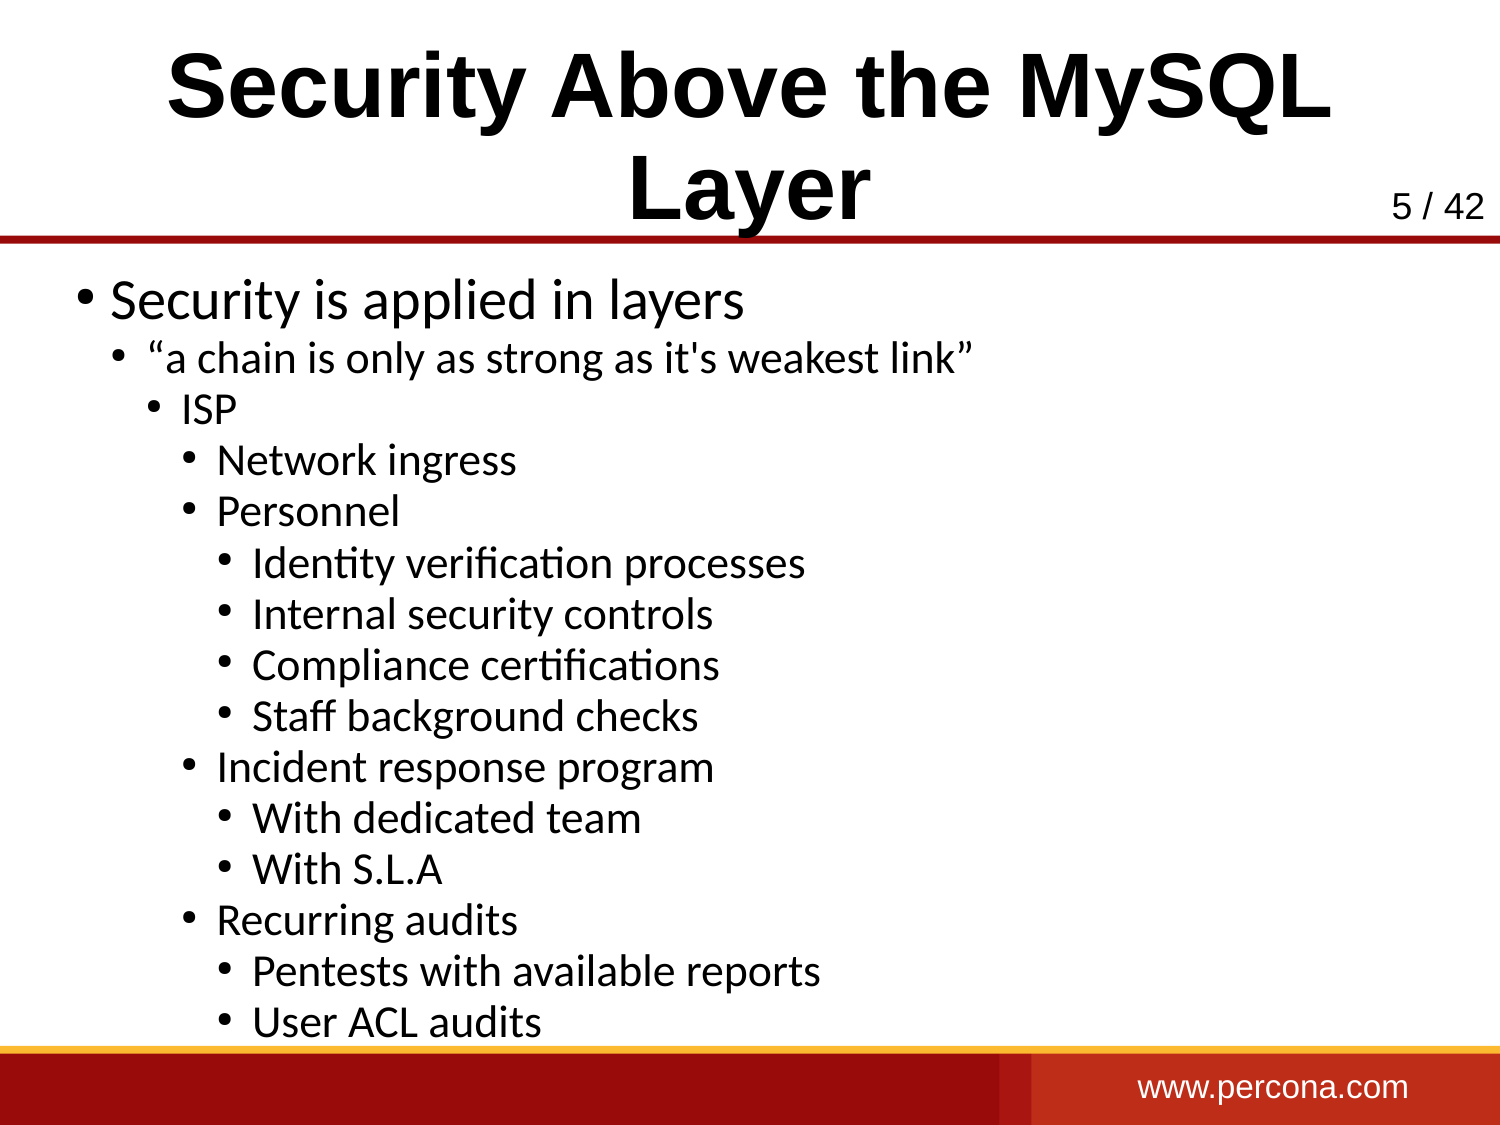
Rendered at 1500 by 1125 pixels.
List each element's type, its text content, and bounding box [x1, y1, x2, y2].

text_box Security is applied in layers “a chain is only as strong as it's weakest link” ISP Network ingress Personnel Identity verification processes Internal security controls Compliance certifications Staff background checks Incident response program With dedicated team With S.L.A Recurring audits Pentests with available reports User ACL audits [74, 263, 1425, 1006]
text_box Security Above the MySQL Layer [75, 44, 1425, 232]
